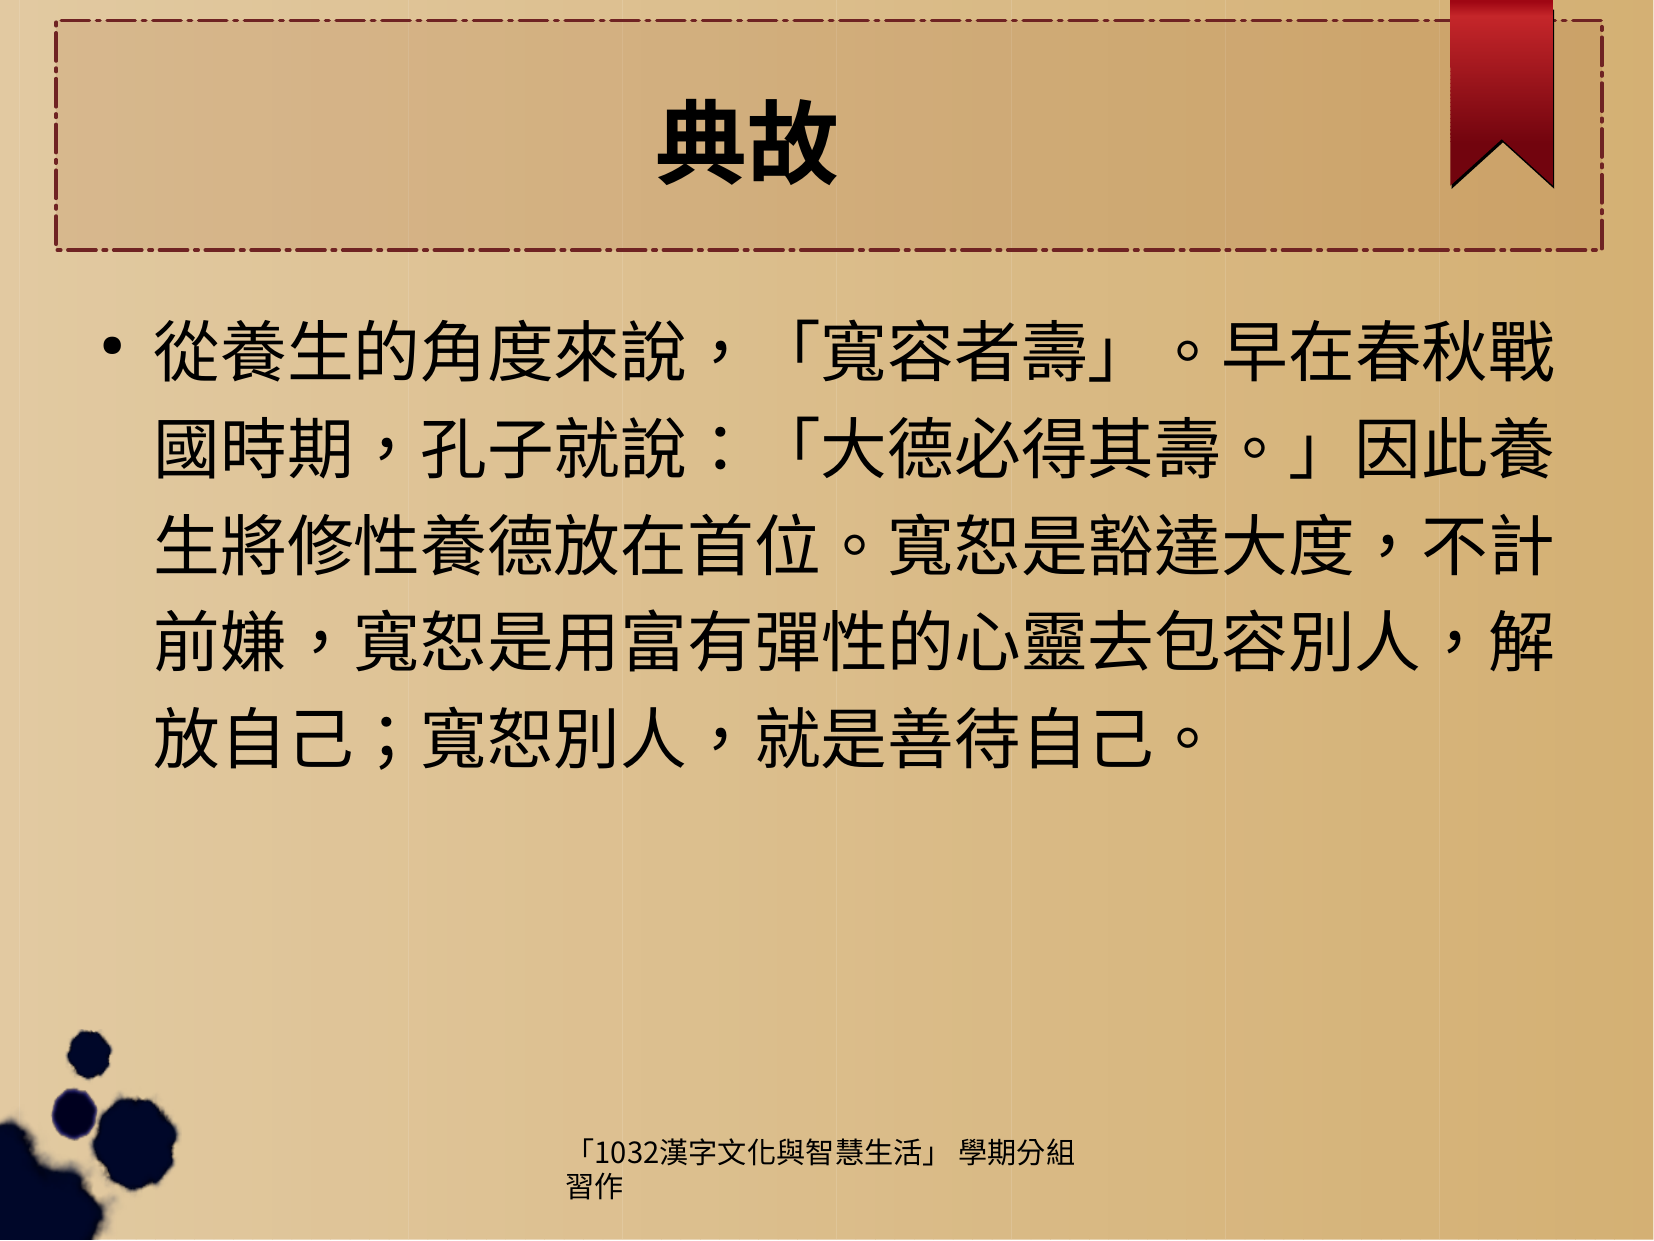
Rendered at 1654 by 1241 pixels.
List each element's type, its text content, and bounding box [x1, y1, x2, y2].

title 典故 [82, 47, 1412, 229]
list 從養生的角度來說，「寬容者壽」。早在春秋戰國時期，孔子就說：「大德必得其壽。」因此養生將修性養德放在首位。寬恕是豁達大度，不計前嫌，寬恕是用富有彈性的心靈去包容別人，解放自己；寬恕別人，就是善待自己。 [82, 299, 1571, 1019]
